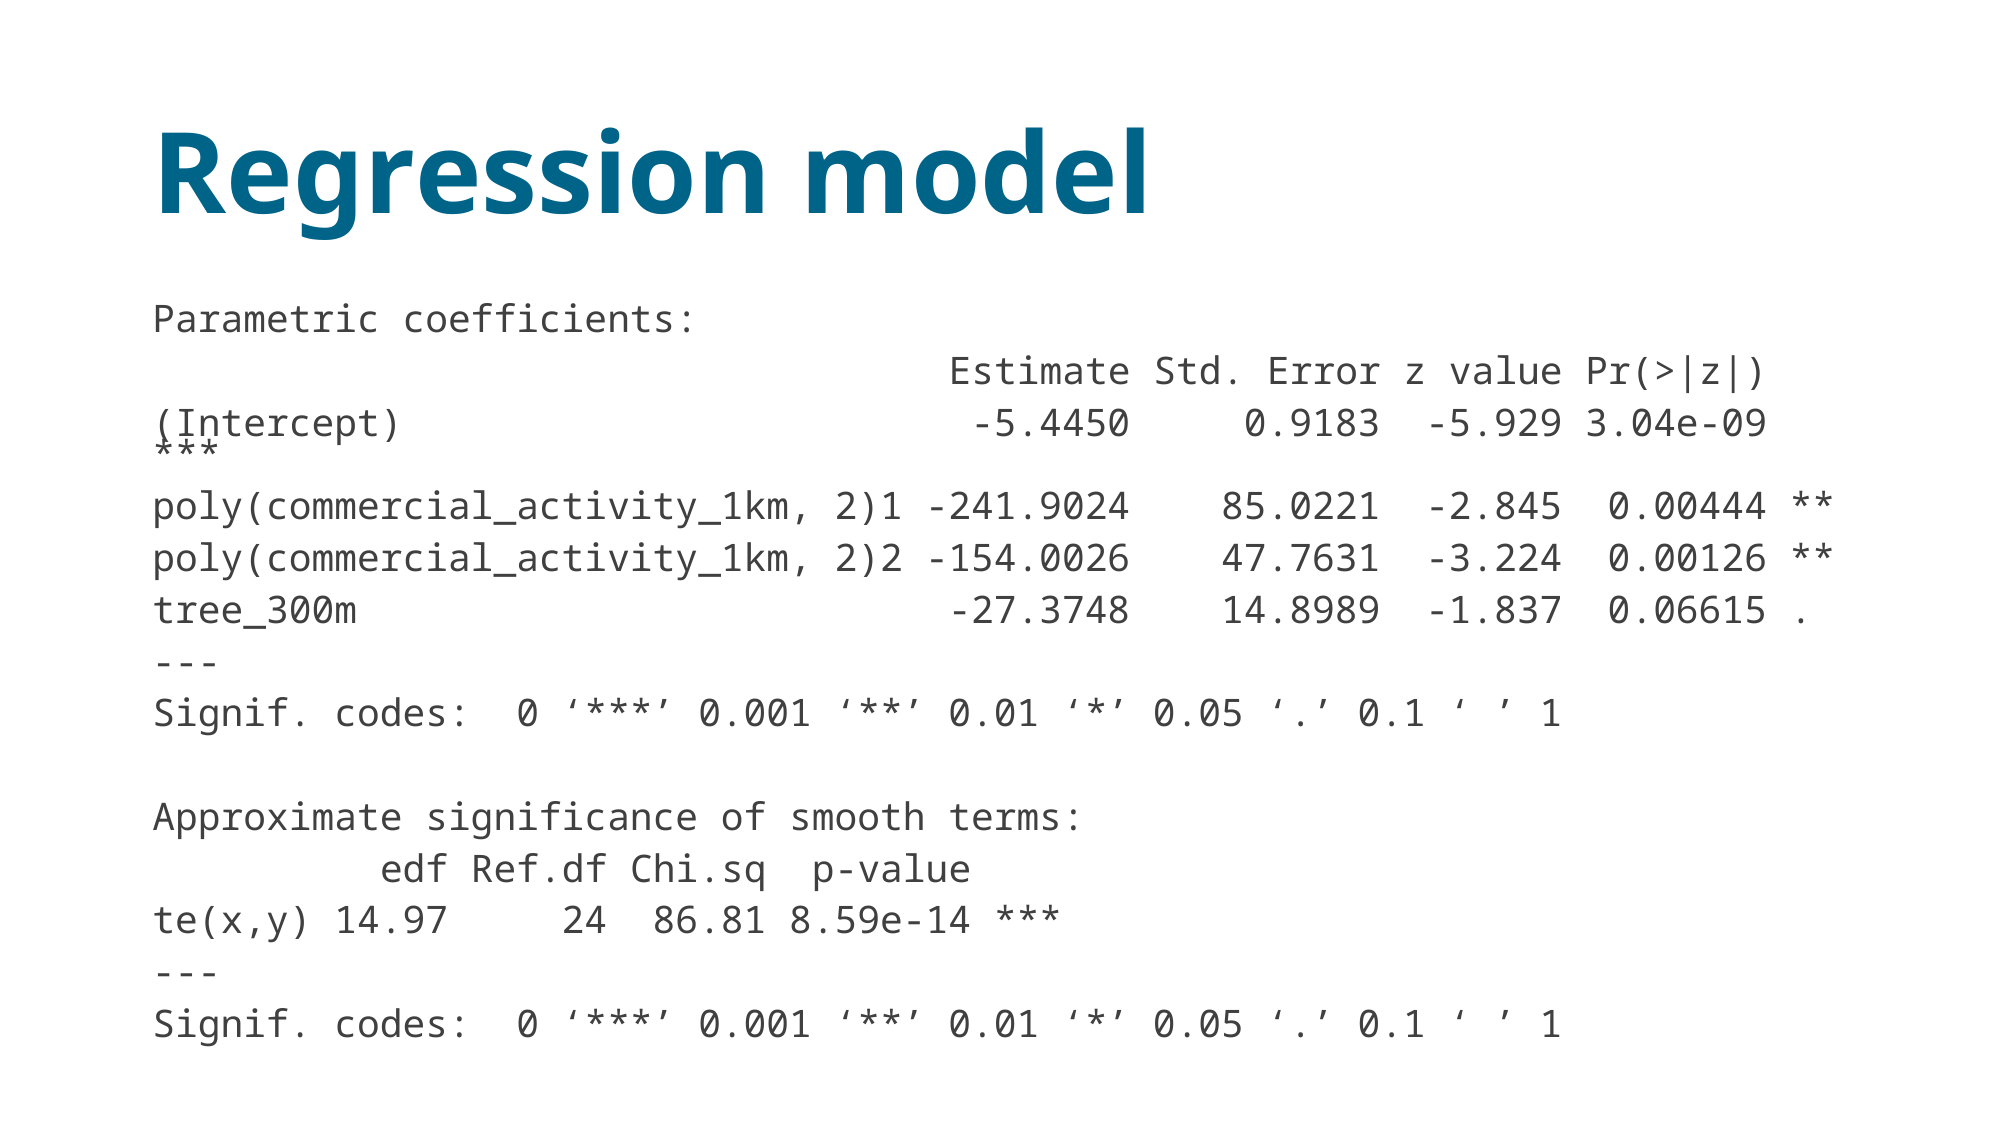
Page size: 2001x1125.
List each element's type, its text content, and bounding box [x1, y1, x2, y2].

title Regression model [137, 59, 1863, 278]
list Parametric coefficients: Estimate Std. Error z value Pr(>|z|) (Intercept) -5.4450 0.9183 -5.929 3.04e-09 *** poly(commercial_activity_1km, 2)1 -241.9024 85.0221 -2.845 0.00444 ** poly(commercial_activity_1km, 2)2 -154.0026 47.7631 -3.224 0.00126 ** tree_300m -27.3748 14.8989 -1.837 0.06615 . --- Signif. codes: 0 ‘***’ 0.001 ‘**’ 0.01 ‘*’ 0.05 ‘.’ 0.1 ‘ ’ 1 Approximate significance of smooth terms: edf Ref.df Chi.sq p-value te(x,y) 14.97 24 86.81 8.59e-14 *** --- Signif. codes: 0 ‘***’ 0.001 ‘**’ 0.01 ‘*’ 0.05 ‘.’ 0.1 ‘ ’ 1 [137, 299, 1863, 1066]
